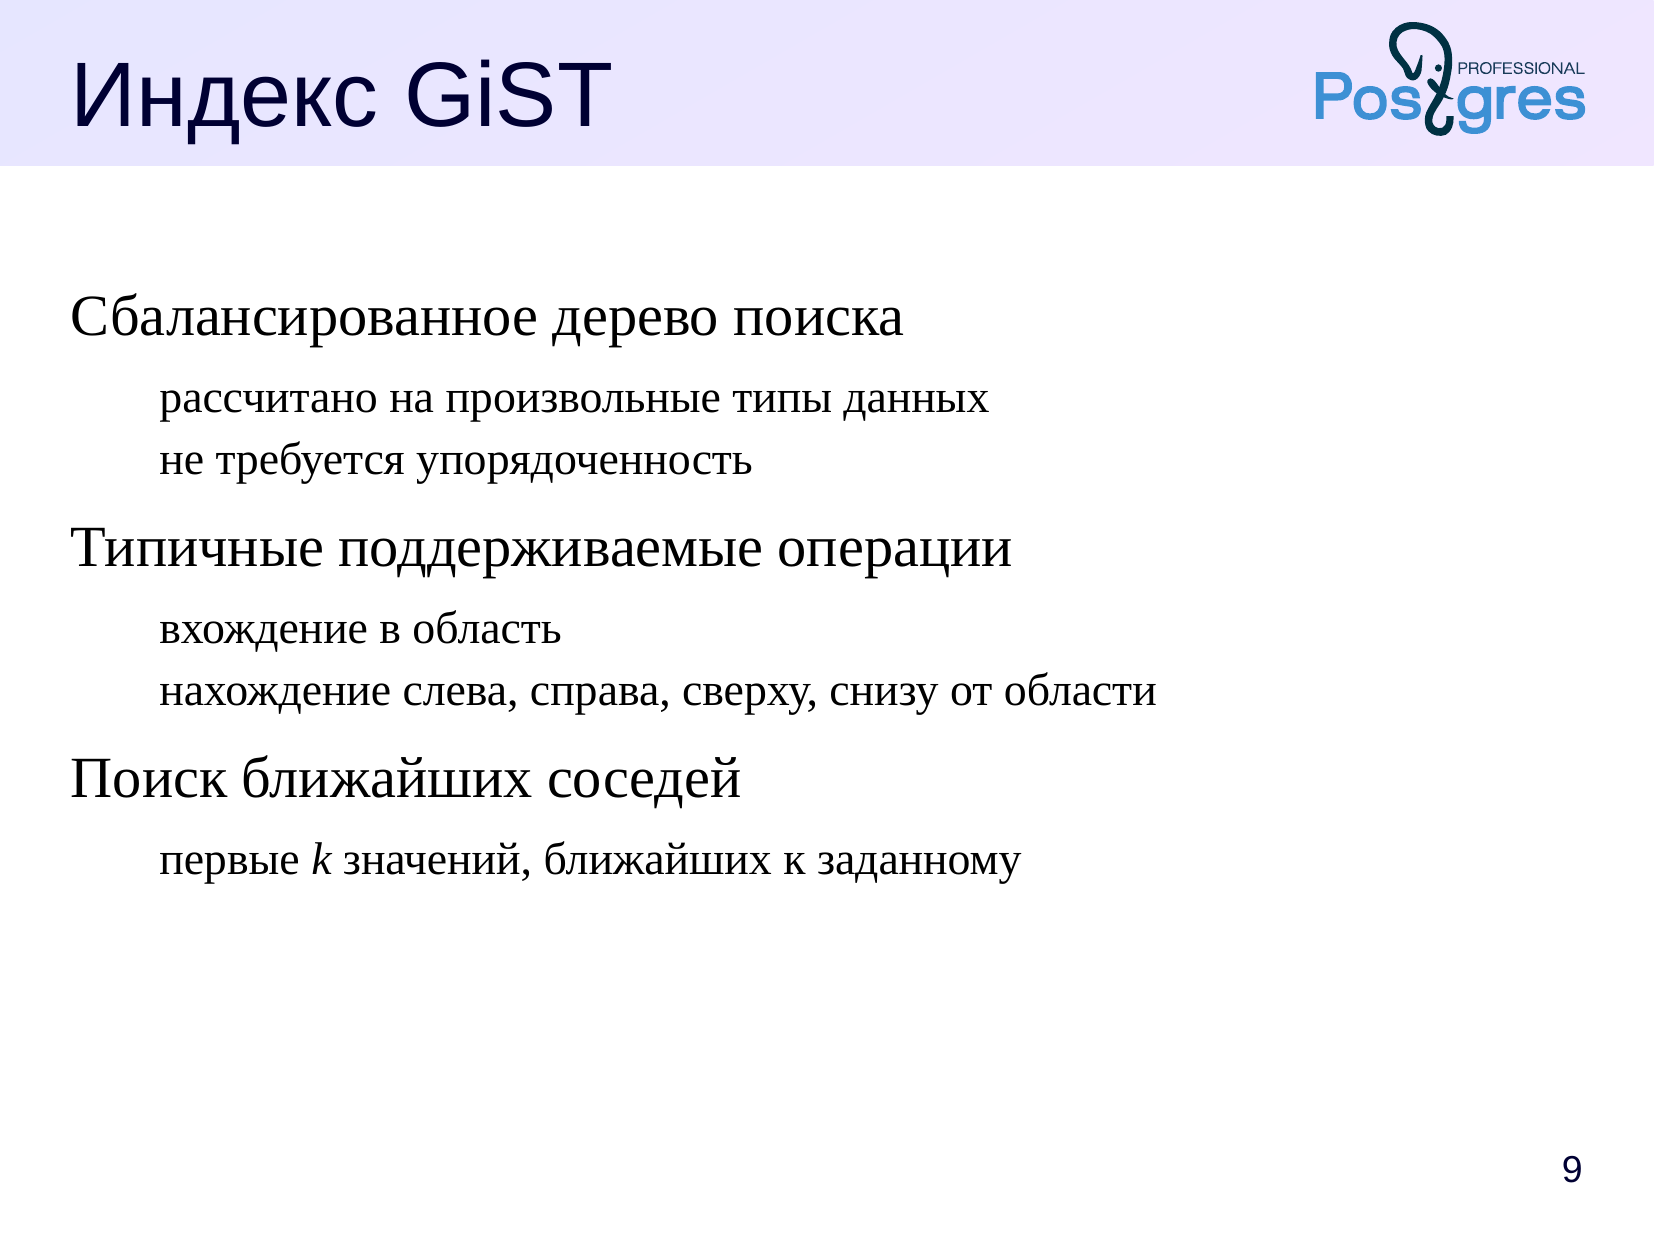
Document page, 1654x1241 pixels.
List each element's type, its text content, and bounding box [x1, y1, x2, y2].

title Индекс GiST [70, 43, 1261, 151]
list Сбалансированное дерево поиска рассчитано на произвольные типы данных не требуется упорядоченность Типичные поддерживаемые операции вхождение в область нахождение слева, справа, сверху, снизу от области Поиск ближайших соседей первые k значений, ближайших к заданному [70, 283, 1583, 1238]
